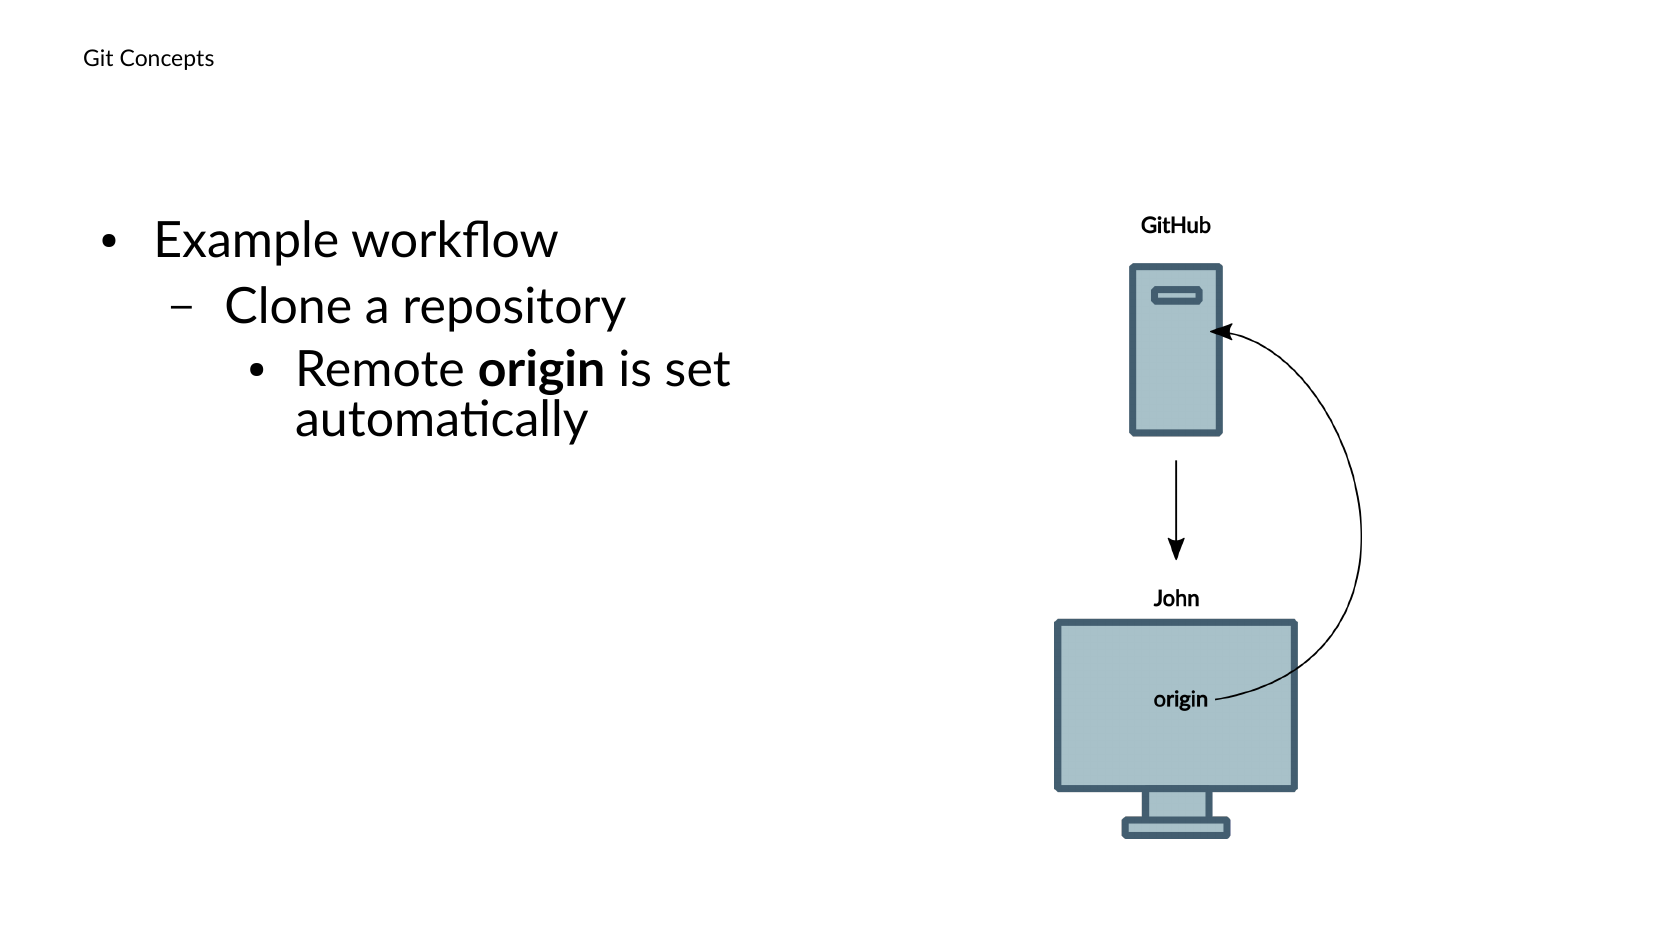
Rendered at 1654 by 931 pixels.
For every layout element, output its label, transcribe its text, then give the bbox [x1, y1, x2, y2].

title Git Concepts [83, 0, 1571, 119]
list Example workflow Clone a repository Remote origin is set automatically [82, 217, 809, 839]
picture [897, 216, 1519, 839]
